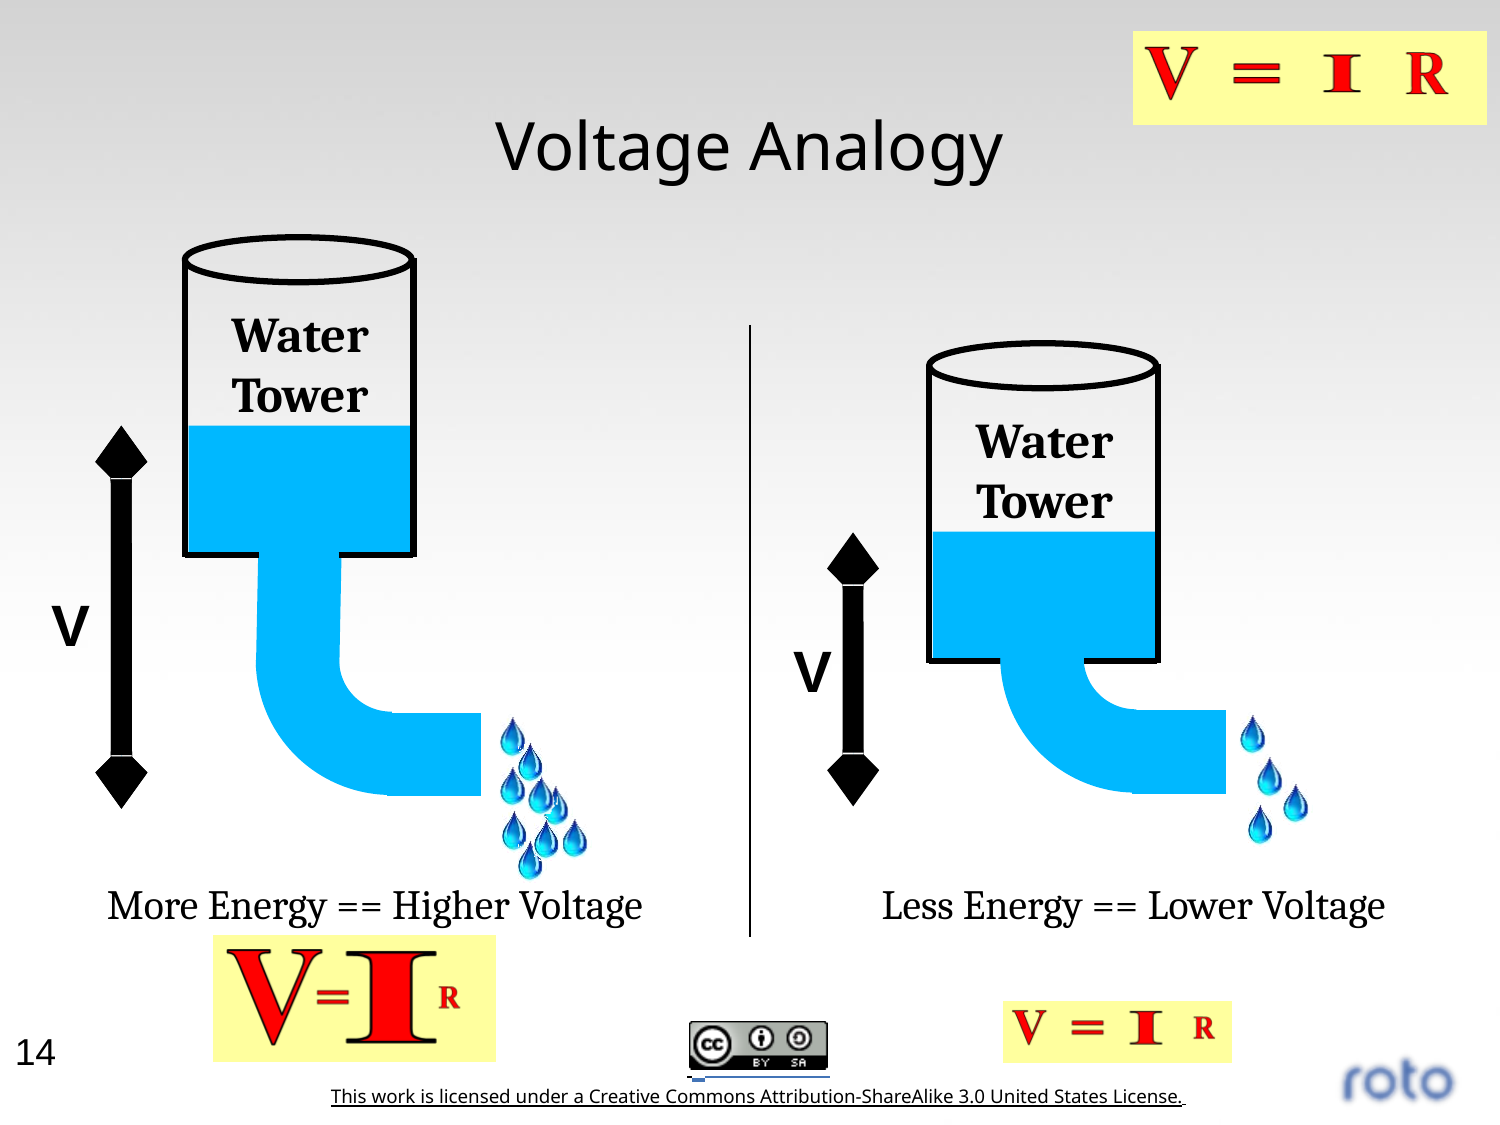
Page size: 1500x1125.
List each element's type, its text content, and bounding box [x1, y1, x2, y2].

text_box Water Tower [932, 400, 1155, 531]
text_box V [10, 581, 132, 667]
picture [0, 0, 1500, 1125]
text_box Water Tower [188, 294, 410, 425]
title Voltage Analogy [112, 49, 1388, 238]
text_box [932, 531, 1155, 658]
text_box Less Energy == Lower Voltage [758, 870, 1500, 935]
text_box V [752, 626, 874, 712]
text_box More Energy == Higher Voltage [0, 870, 749, 935]
text_box [188, 425, 410, 556]
